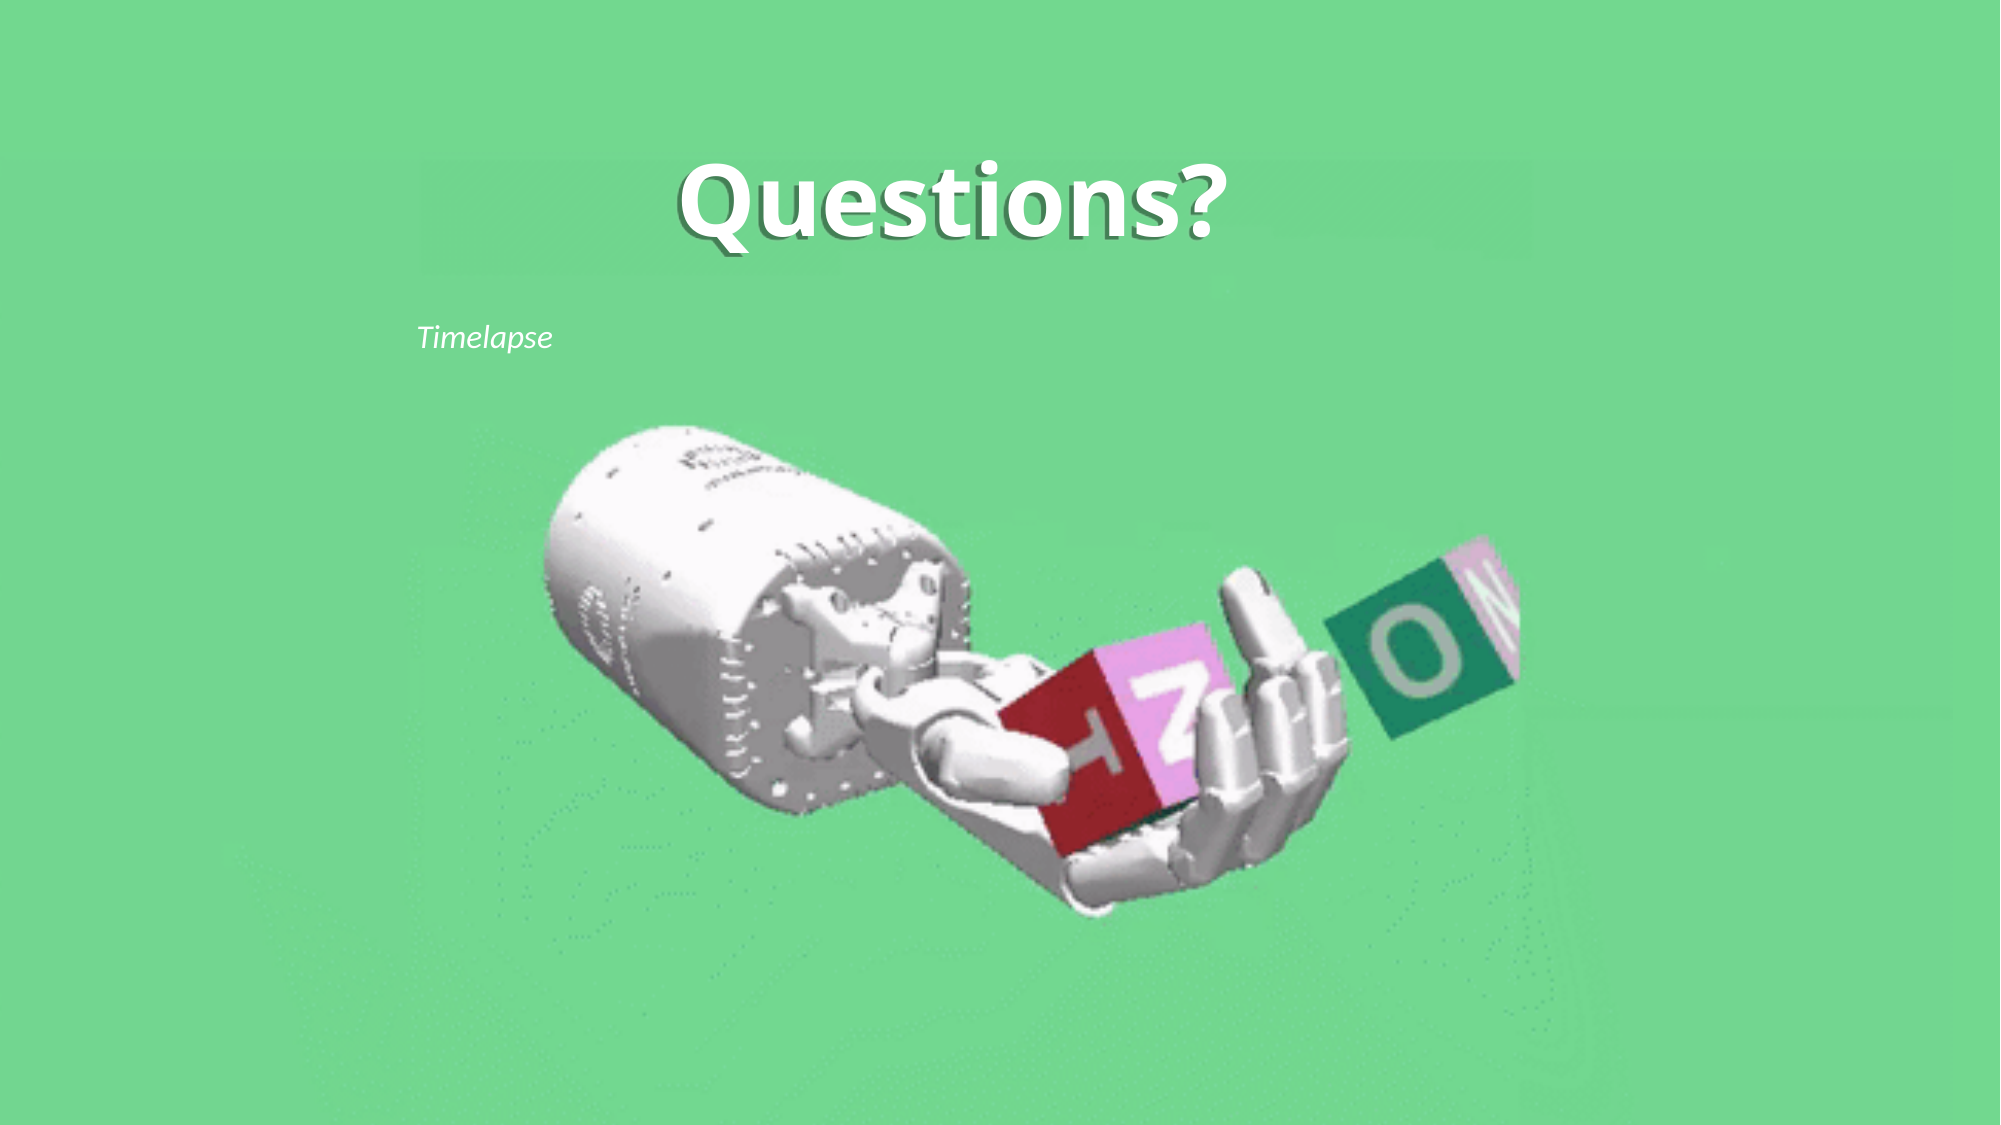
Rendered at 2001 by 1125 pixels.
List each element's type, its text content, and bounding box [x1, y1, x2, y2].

text_box Timelapse [401, 312, 1303, 366]
text_box Questions? [662, 127, 1669, 266]
picture [0, 152, 1953, 1125]
